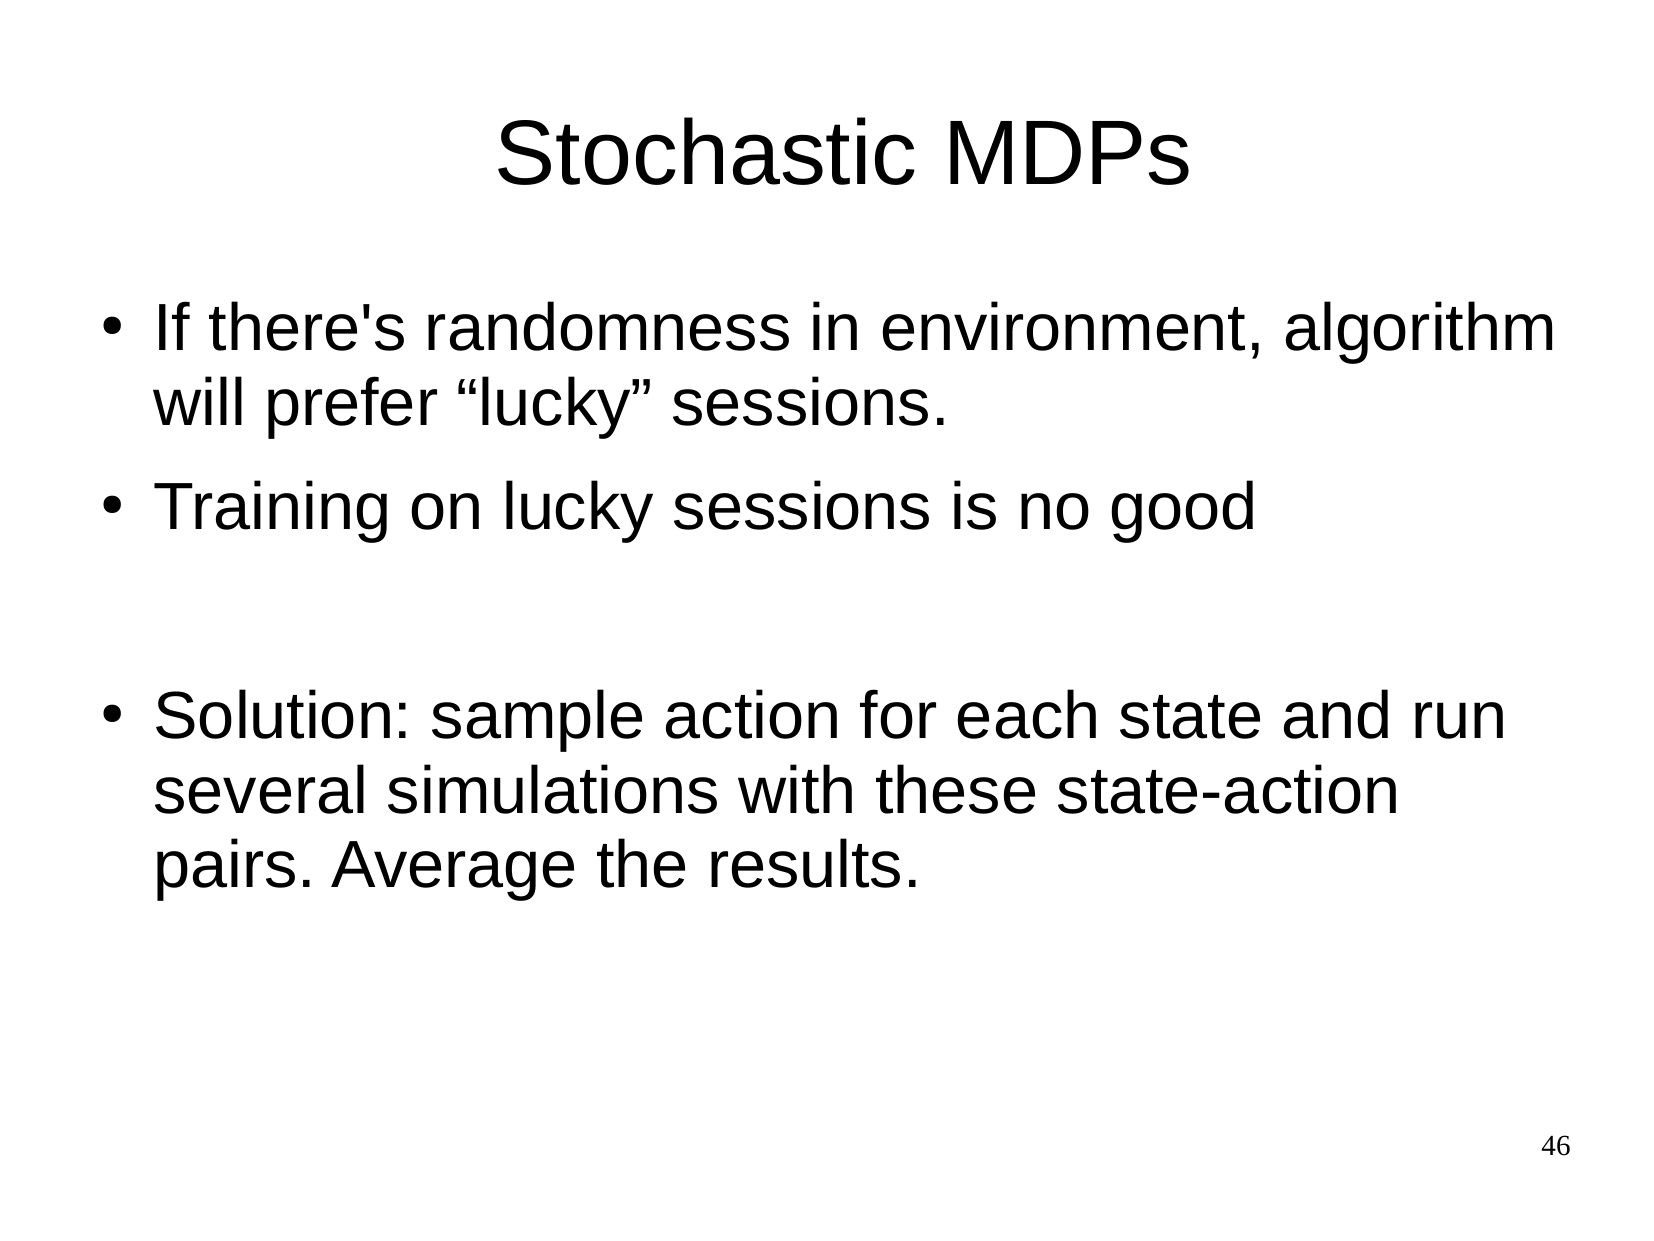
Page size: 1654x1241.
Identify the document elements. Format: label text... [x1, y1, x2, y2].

title Stochastic MDPs [82, 49, 1571, 257]
list If there's randomness in environment, algorithm will prefer “lucky” sessions. Training on lucky sessions is no good Solution: sample action for each state and run several simulations with these state-action pairs. Average the results. [82, 290, 1571, 1241]
